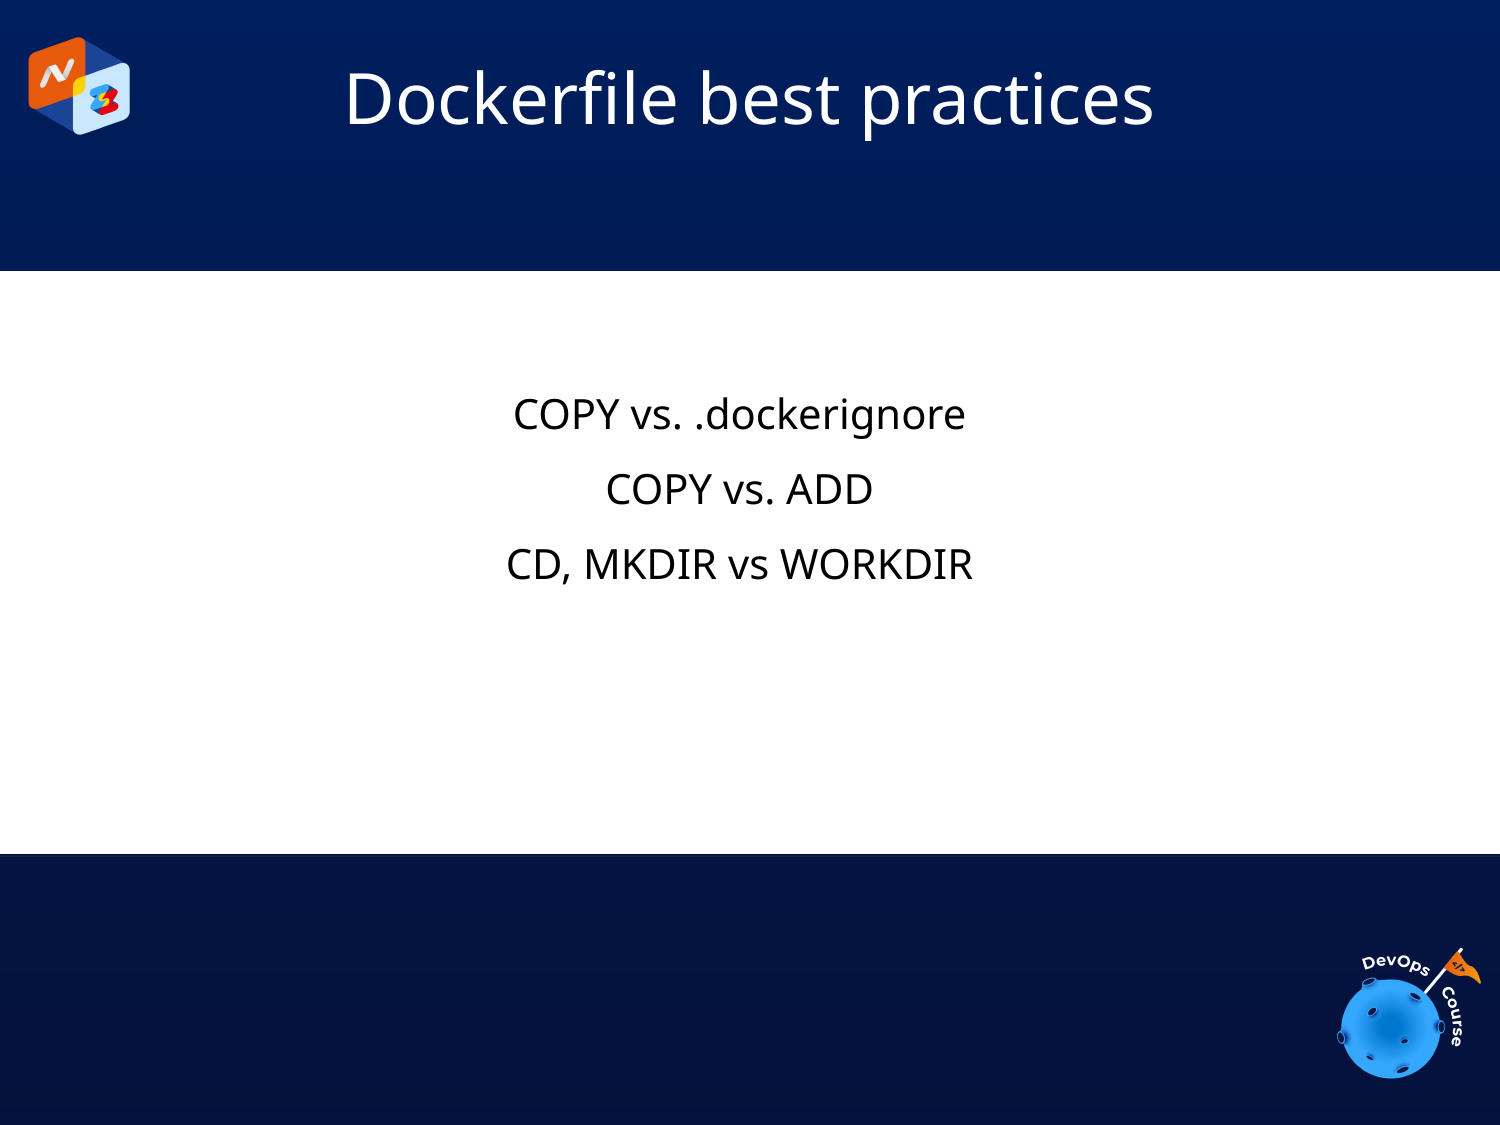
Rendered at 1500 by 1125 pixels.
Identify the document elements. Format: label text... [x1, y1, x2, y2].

list COPY vs. .dockerignore COPY vs. ADD CD, MKDIR vs WORKDIR [118, 354, 1362, 800]
title Dockerfile best practices [201, 19, 1299, 174]
picture [0, 0, 1500, 271]
text_box [0, 271, 1500, 854]
picture [0, 854, 1500, 1125]
